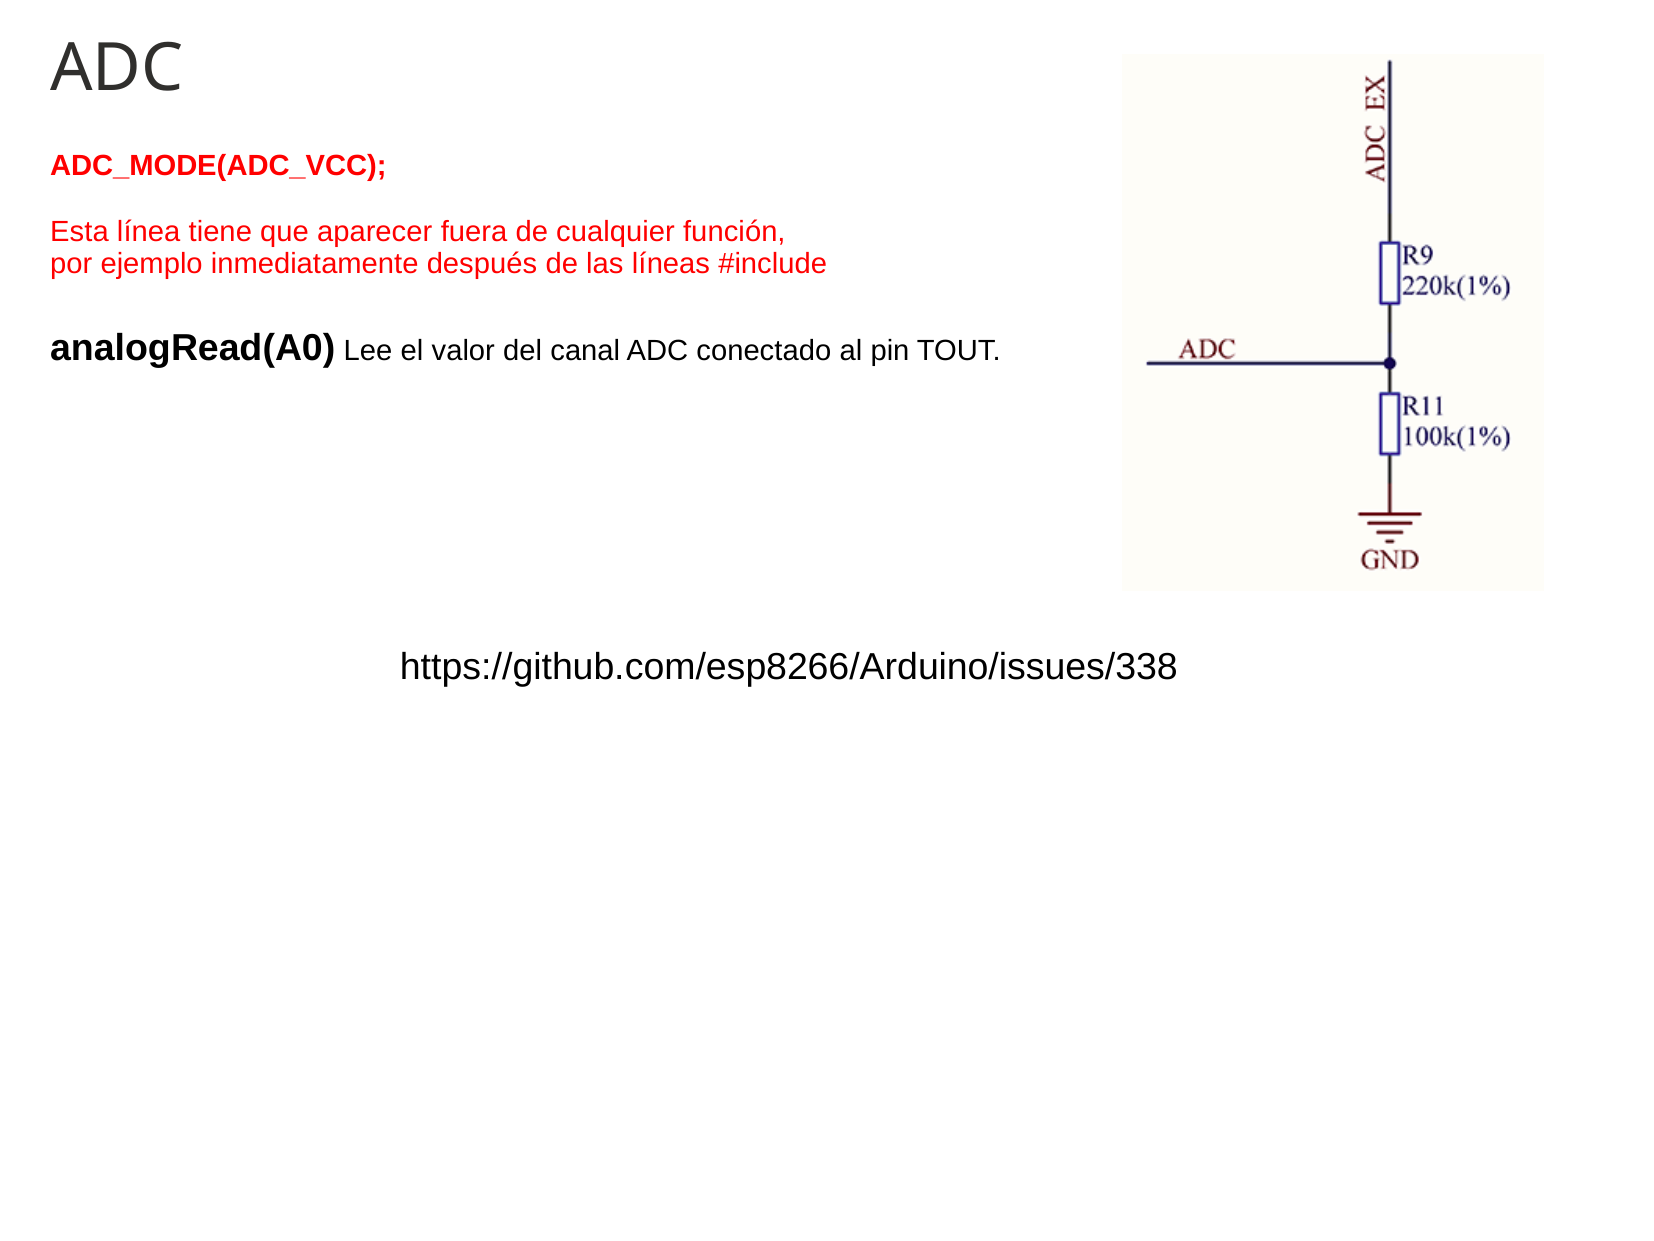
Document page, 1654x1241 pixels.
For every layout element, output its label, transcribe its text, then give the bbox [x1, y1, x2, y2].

text_box https://github.com/esp8266/Arduino/issues/338 [385, 637, 1193, 695]
text_box ADC_MODE(ADC_VCC); Esta línea tiene que aparecer fuera de cualquier función, por ejemplo inmediatamente después de las líneas #include [35, 141, 853, 288]
text_box analogRead(A0) Lee el valor del canal ADC conectado al pin TOUT. [35, 318, 1114, 376]
text_box ADC [35, 11, 591, 130]
picture [1122, 54, 1544, 591]
